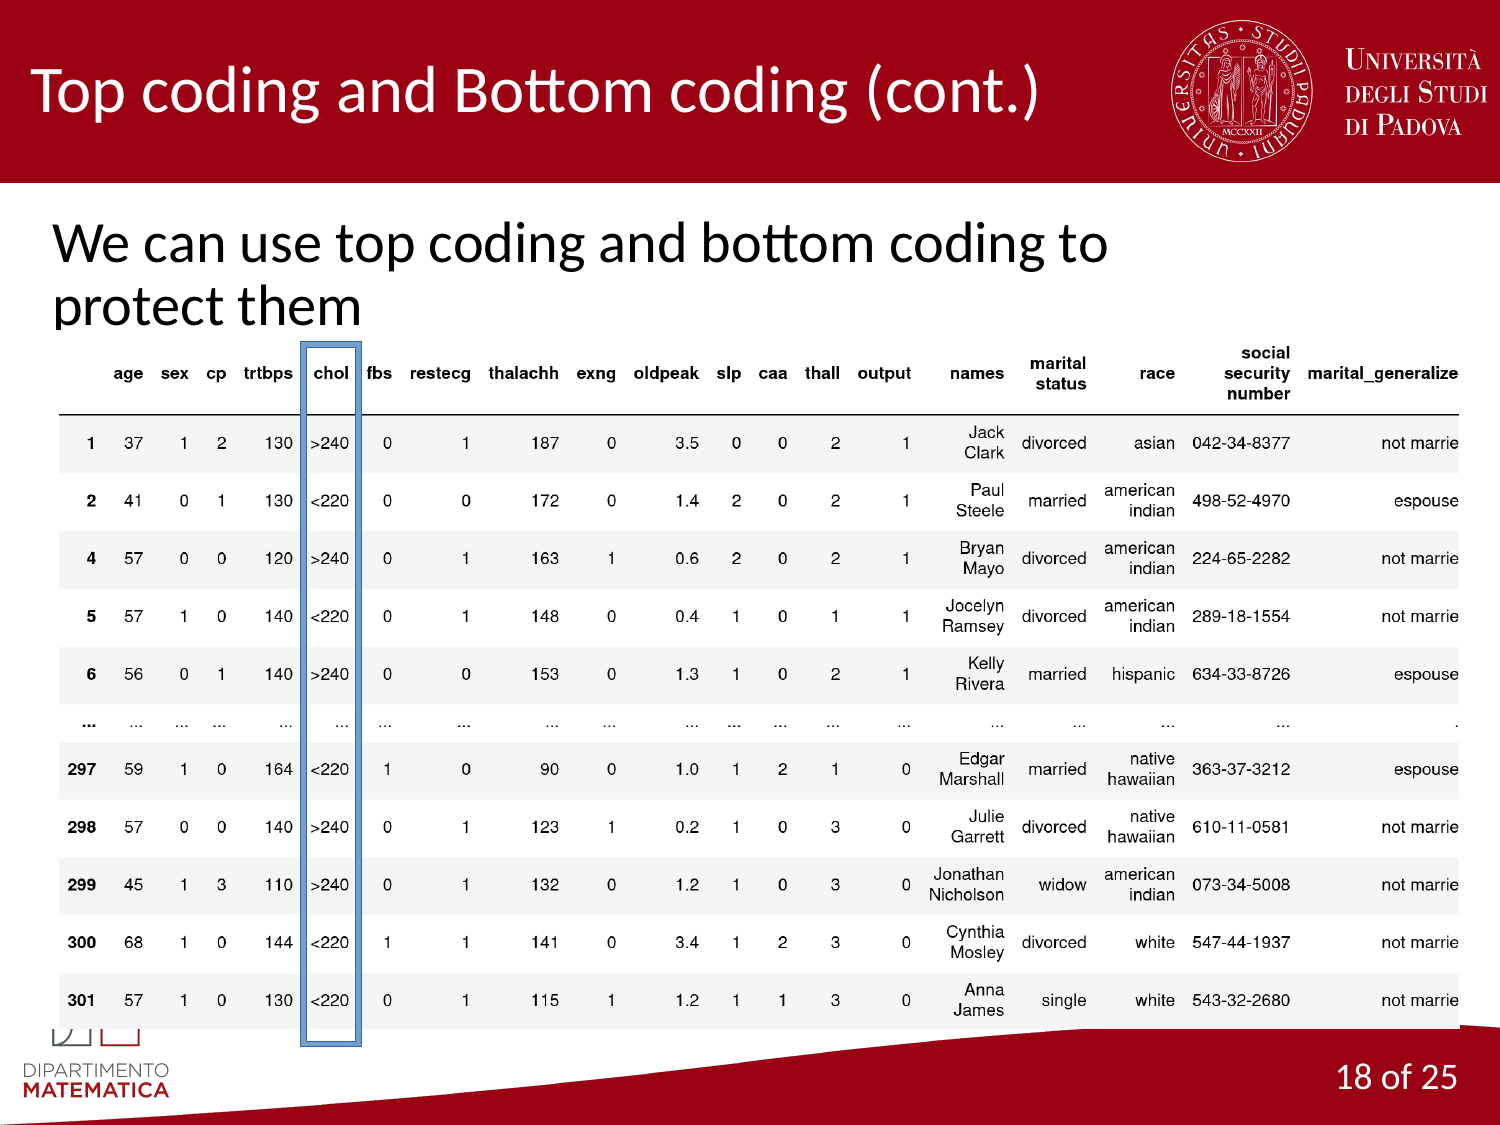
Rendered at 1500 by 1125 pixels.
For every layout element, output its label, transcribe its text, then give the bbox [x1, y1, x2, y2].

slide_number <number> of 25 [1136, 1044, 1474, 1104]
text_box [300, 341, 362, 1047]
picture [1171, 20, 1487, 162]
list We can use top coding and bottom coding to protect them [0, 104, 1216, 315]
picture [0, 330, 1500, 1125]
title Top coding and Bottom coding (cont.) [0, 0, 1159, 104]
